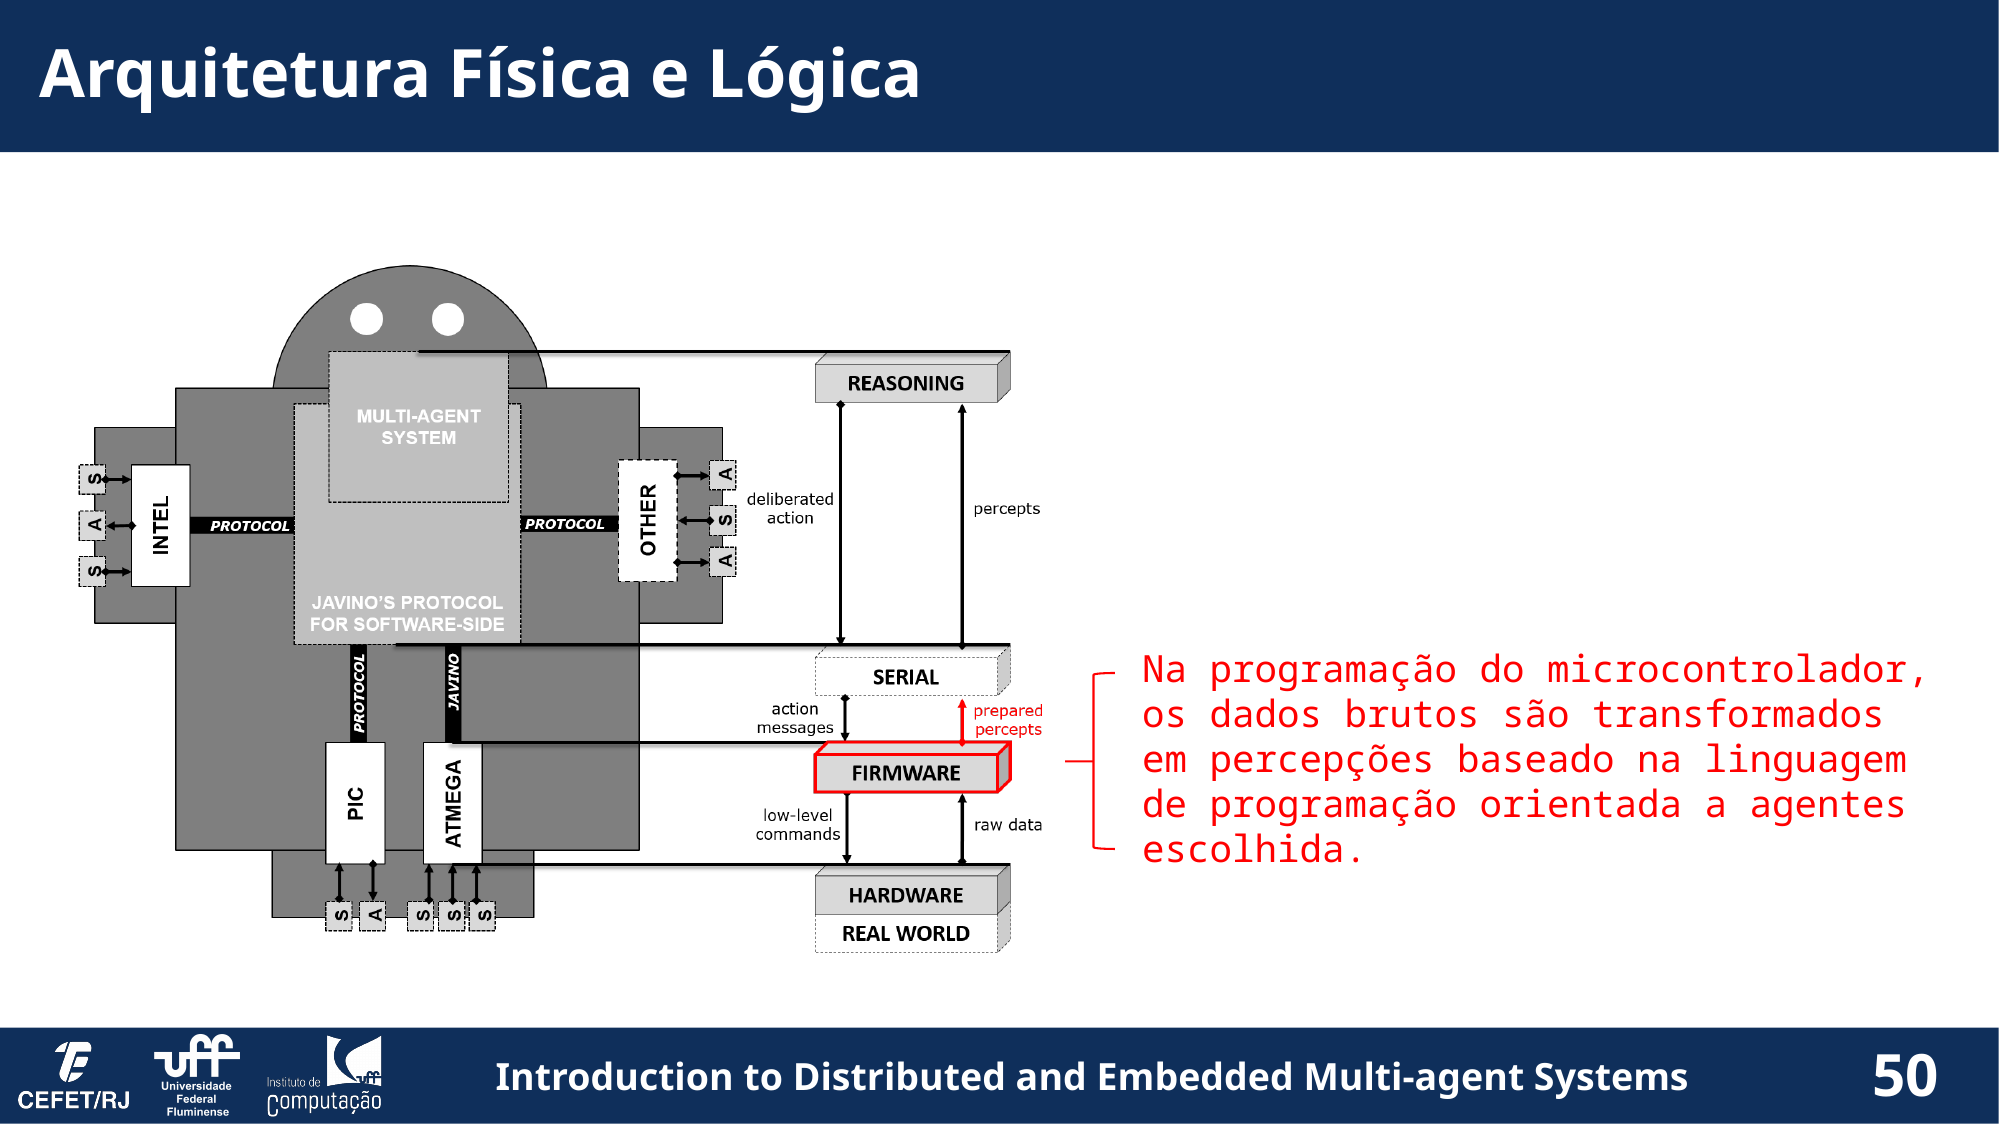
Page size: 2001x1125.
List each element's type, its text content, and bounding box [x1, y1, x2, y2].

picture [18, 1021, 129, 1125]
text_box [1093, 672, 1115, 849]
picture [153, 1033, 241, 1121]
picture [265, 1033, 383, 1117]
text_box Na programação do microcontrolador, os dados brutos são transformados em percepções baseado na linguagem de programação orientada a agentes escolhida. [1127, 637, 1949, 878]
picture [77, 265, 1065, 961]
text_box Arquitetura Física e Lógica [25, 23, 1998, 116]
